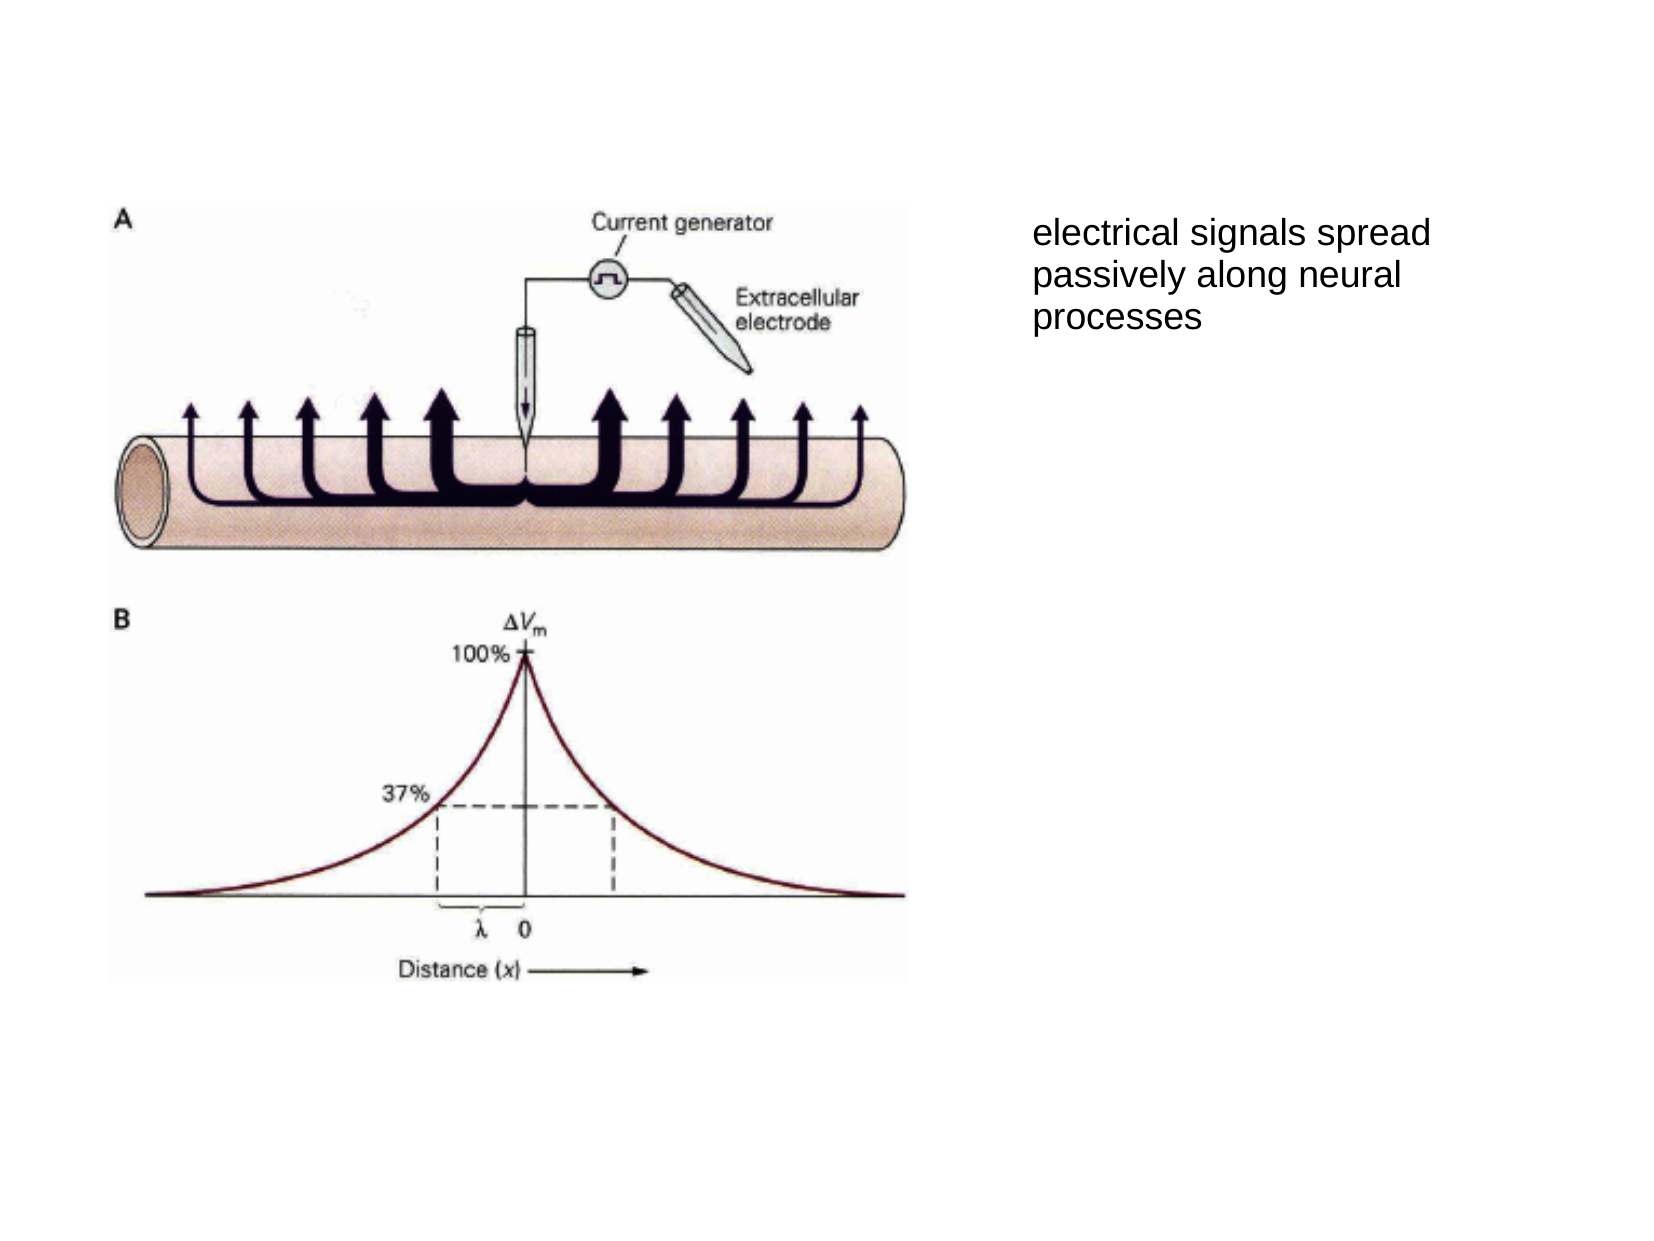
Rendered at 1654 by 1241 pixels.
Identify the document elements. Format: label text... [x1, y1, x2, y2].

text_box electrical signals spread passively along neural processes [1017, 204, 1555, 346]
picture [59, 190, 996, 993]
